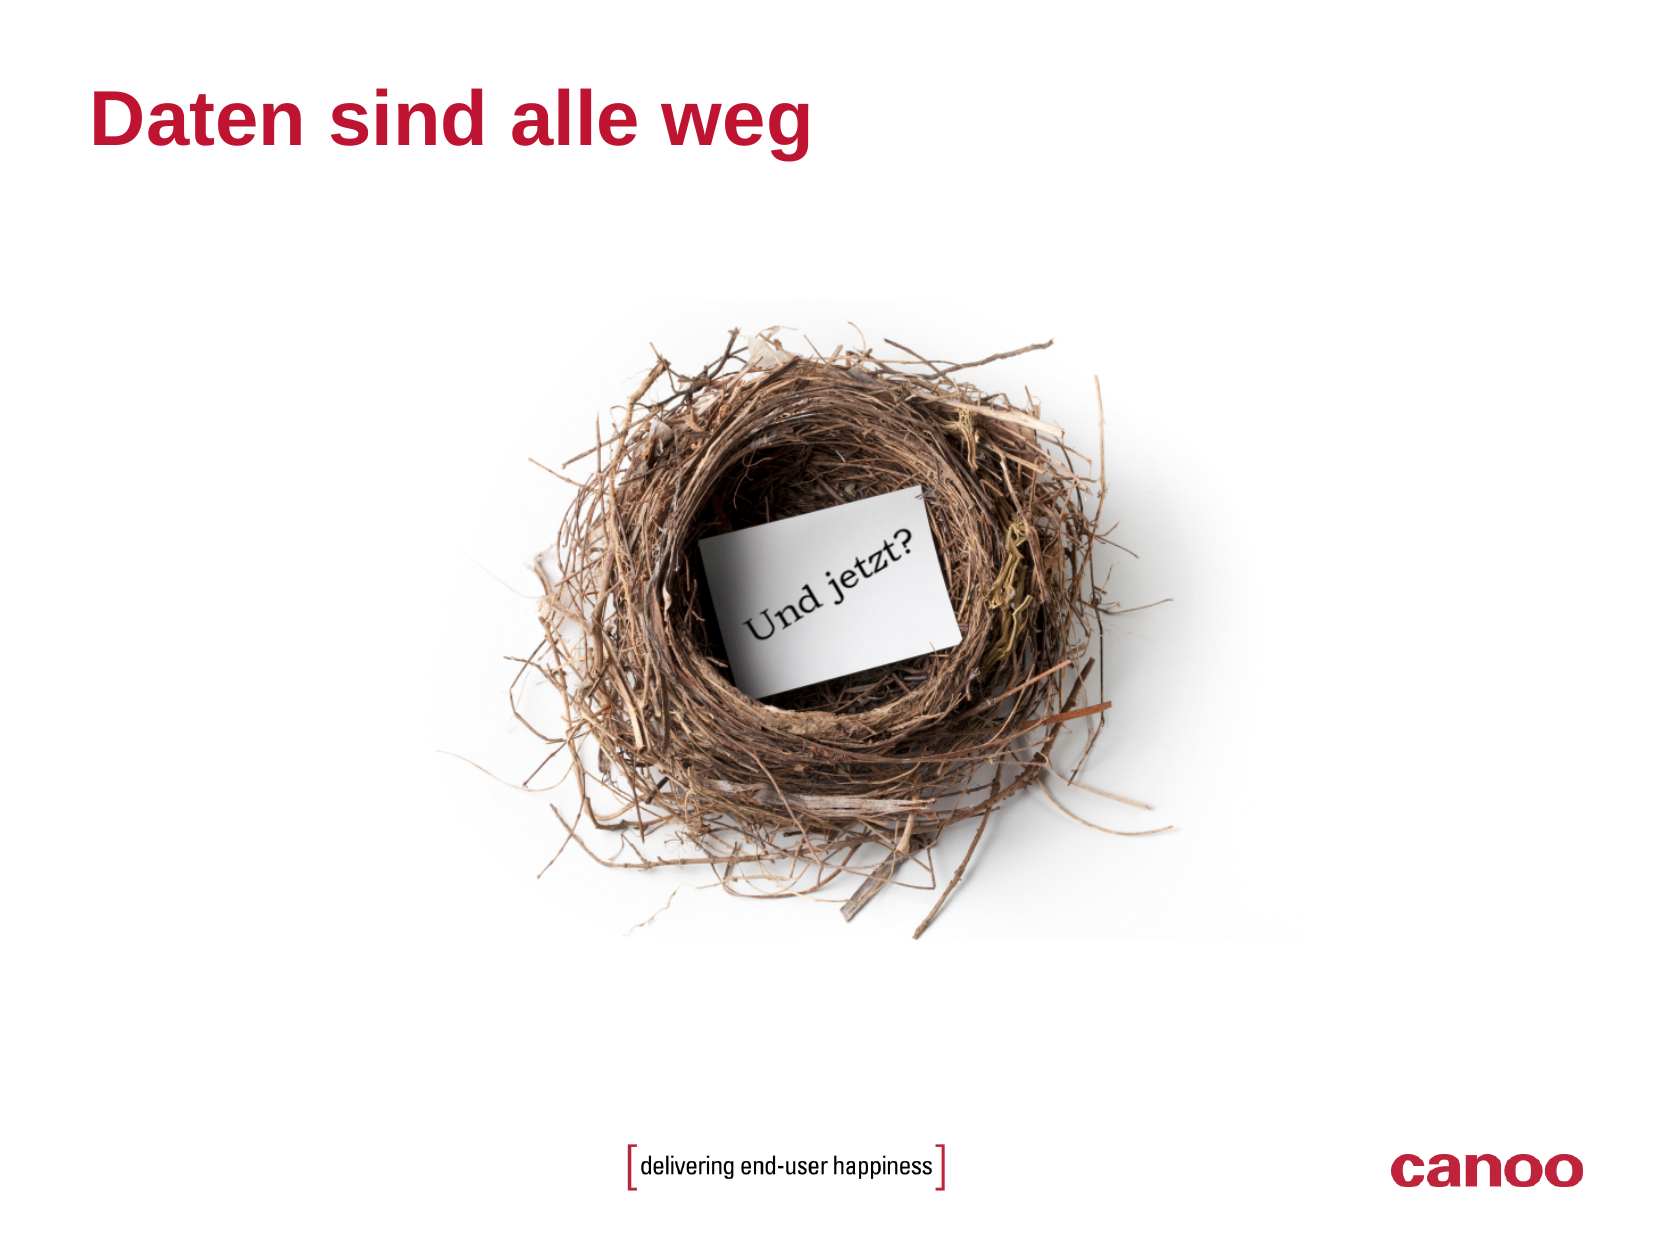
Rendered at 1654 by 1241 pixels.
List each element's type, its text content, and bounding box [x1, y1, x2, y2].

picture [1391, 1154, 1583, 1187]
picture [344, 298, 1309, 941]
title Daten sind alle weg [75, 60, 1591, 181]
picture [621, 1140, 951, 1194]
